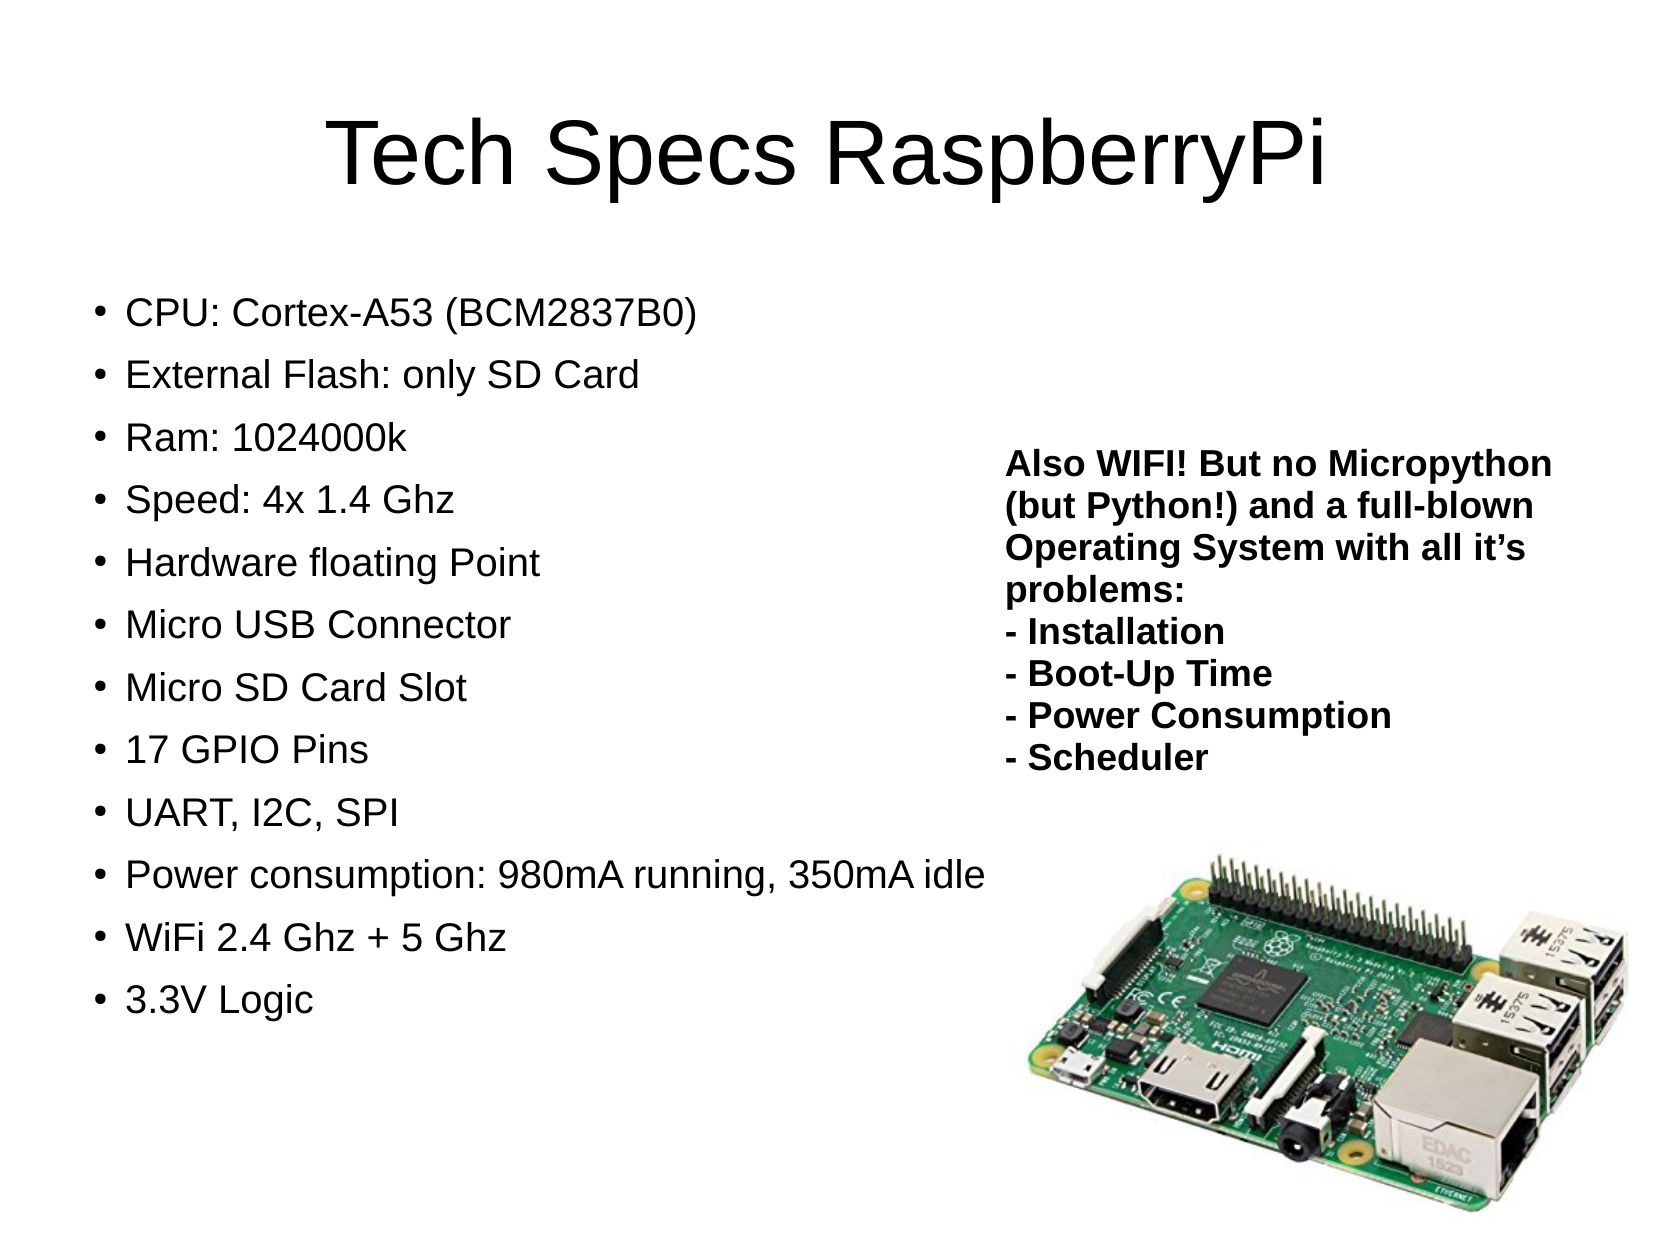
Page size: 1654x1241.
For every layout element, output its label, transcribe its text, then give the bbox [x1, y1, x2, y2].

list CPU: Cortex-A53 (BCM2837B0) External Flash: only SD Card Ram: 1024000k Speed: 4x 1.4 Ghz Hardware floating Point Micro USB Connector Micro SD Card Slot 17 GPIO Pins UART, I2C, SPI Power consumption: 980mA running, 350mA idle WiFi 2.4 Ghz + 5 Ghz 3.3V Logic [82, 290, 1571, 1036]
text_box Also WIFI! But no Micropython (but Python!) and a full-blown Operating System with all it’s problems: - Installation - Boot-Up Time - Power Consumption - Scheduler [990, 435, 1606, 786]
picture [1008, 824, 1654, 1241]
title Tech Specs RaspberryPi [82, 49, 1571, 257]
